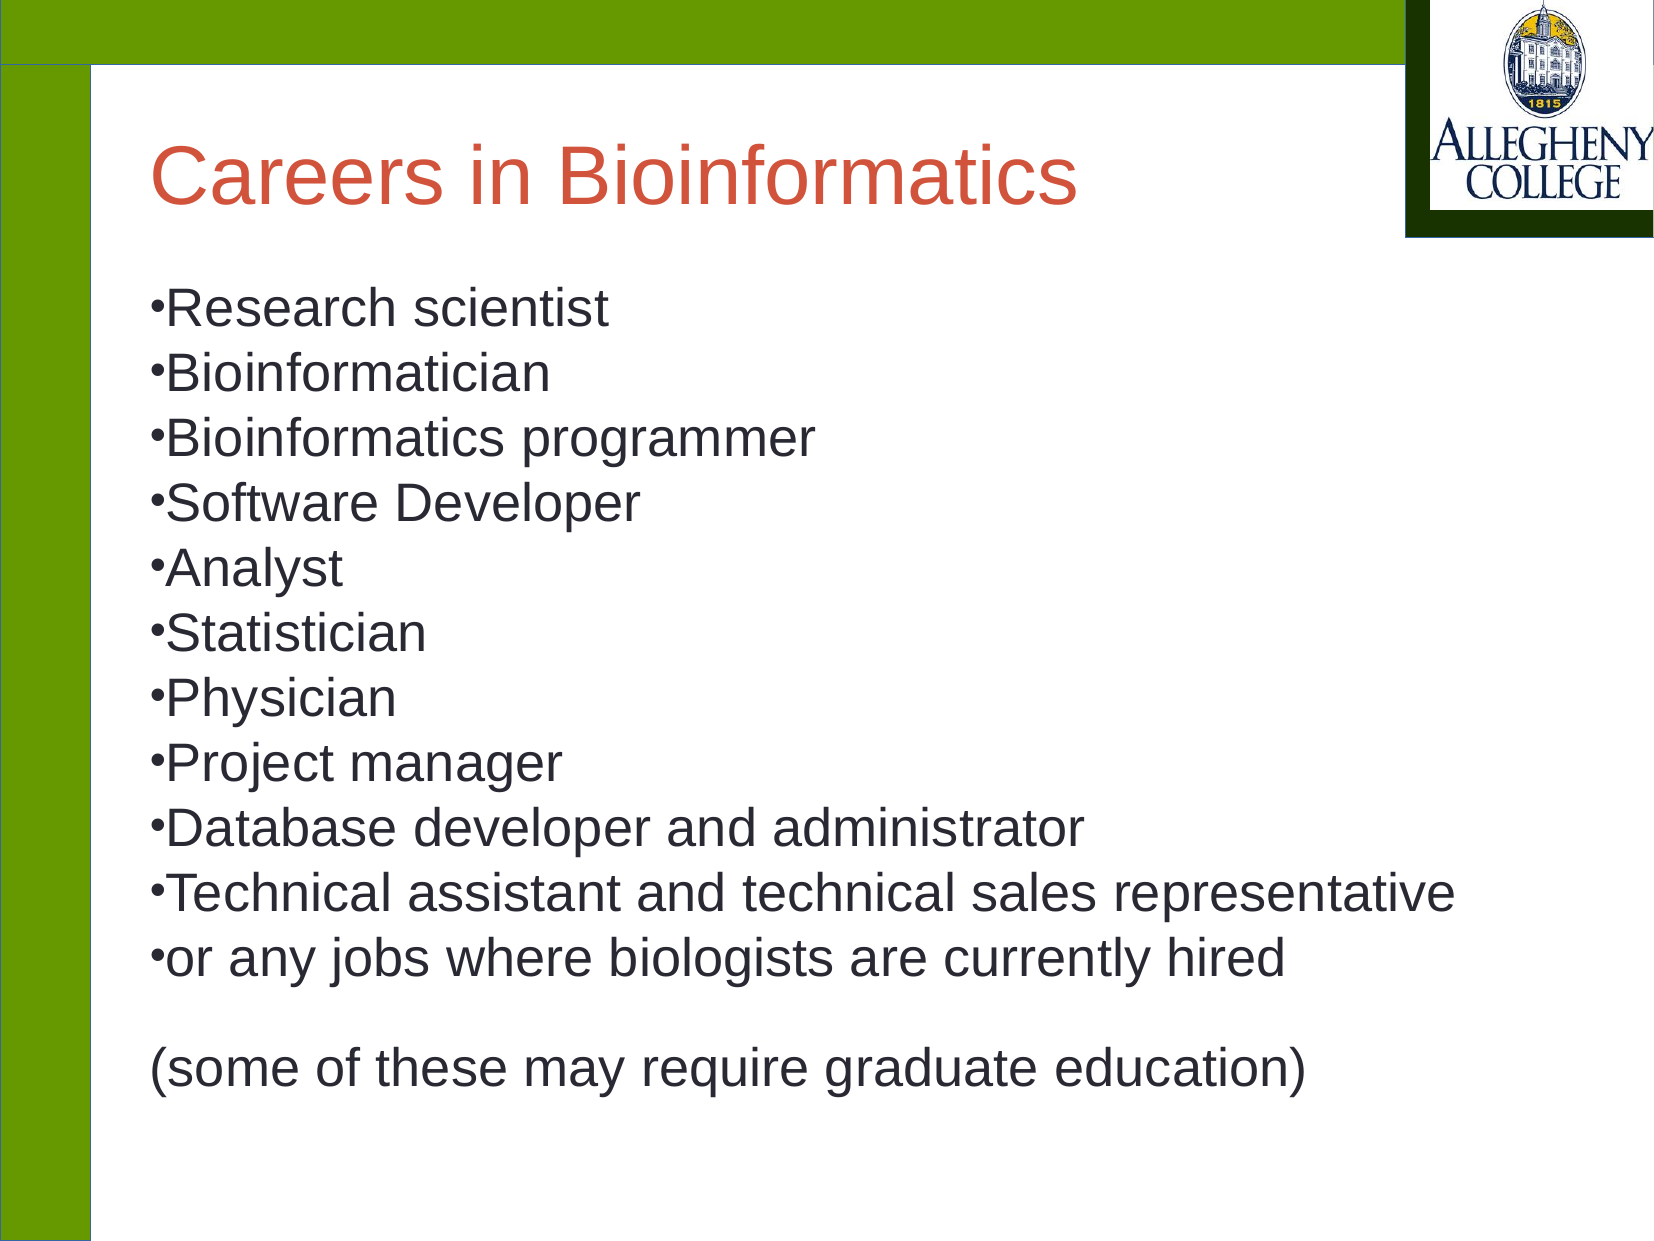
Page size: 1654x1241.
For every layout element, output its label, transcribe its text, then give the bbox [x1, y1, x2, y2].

text_box Research scientist Bioinformatician Bioinformatics programmer Software Developer Analyst Statistician Physician Project manager Database developer and administrator Technical assistant and technical sales representative or any jobs where biologists are currently hired (some of these may require graduate education) [134, 265, 1485, 1066]
picture [1430, 0, 1654, 210]
text_box Careers in Bioinformatics [134, 90, 1485, 253]
text_box [0, 0, 1430, 1241]
text_box [1485, 210, 1654, 238]
